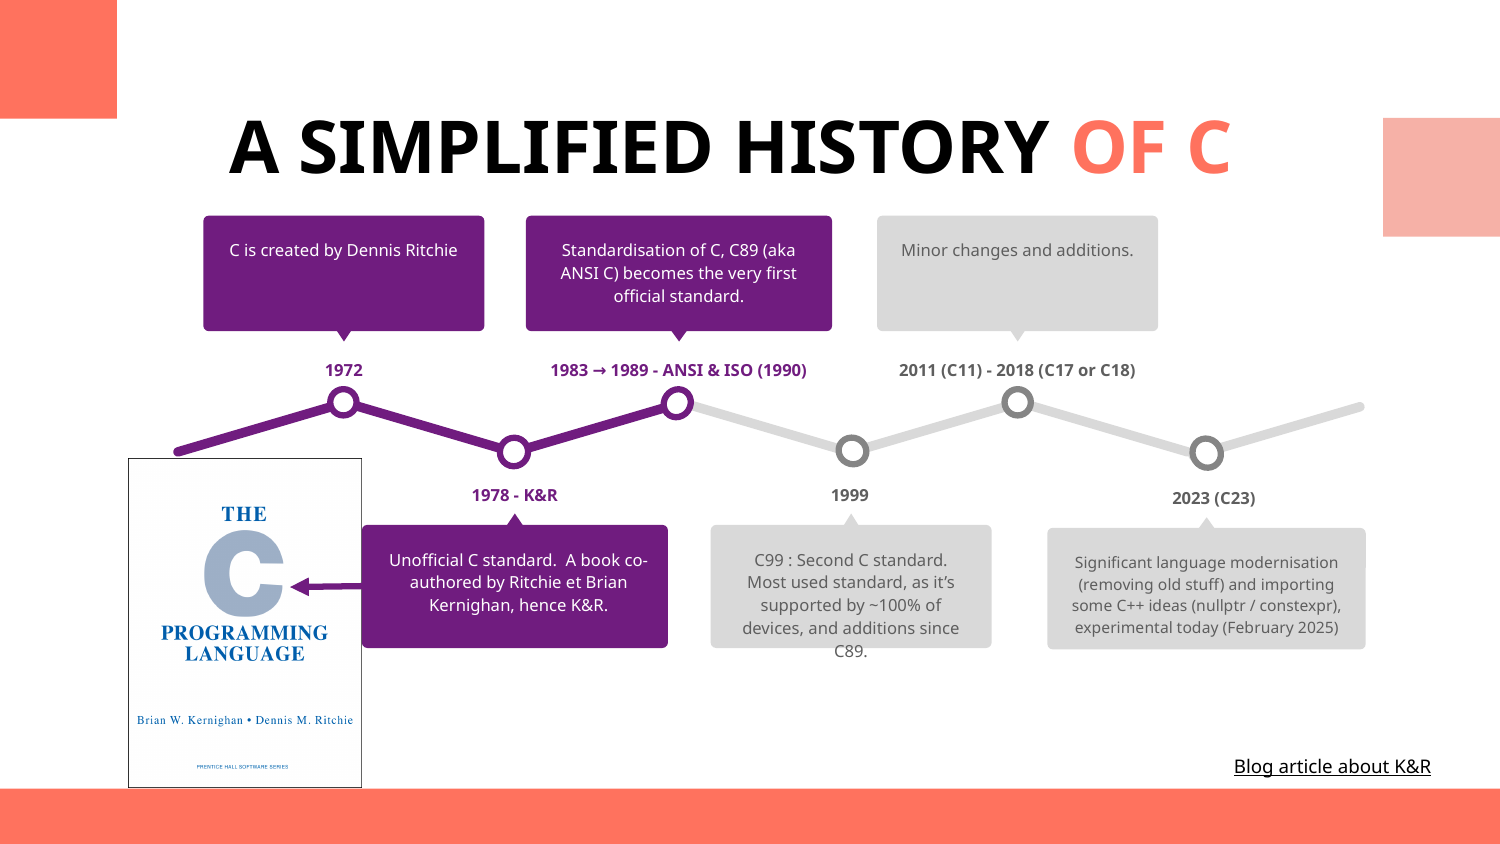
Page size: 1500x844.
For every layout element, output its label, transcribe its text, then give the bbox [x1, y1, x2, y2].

text_box 1972 [286, 341, 401, 387]
text_box [173, 389, 1365, 468]
text_box [877, 215, 1159, 342]
text_box Significant language modernisation (removing old stuff) and importing some C++ ideas (nullptr / constexpr), experimental today (February 2025) [1055, 535, 1358, 644]
text_box 1999 [792, 466, 907, 515]
text_box [525, 215, 833, 342]
text_box C is created by Dennis Ritchie [210, 221, 478, 325]
text_box 1978 - K&R [452, 466, 578, 515]
text_box [361, 513, 668, 582]
text_box Standardisation of C, C89 (aka ANSI C) becomes the very first official standard. [533, 221, 825, 325]
title A SIMPLIFIED HISTORY OF C [128, 107, 1335, 181]
text_box Unofficial C standard. A book co-authored by Ritchie et Brian Kernighan, hence K&R. [369, 531, 668, 641]
text_box 2023 (C23) [1081, 469, 1347, 518]
text_box Blog article about K&R [1219, 739, 1500, 788]
text_box 2011 (C11) - 2018 (C17 or C18) [877, 341, 1159, 387]
text_box C99 : Second C standard. Most used standard, as it’s supported by ~100% of devices, and additions since C89. [717, 531, 985, 641]
text_box [1047, 517, 1366, 650]
text_box Minor changes and additions. [884, 221, 1151, 325]
text_box [361, 590, 668, 649]
text_box [710, 513, 992, 649]
text_box 1983 → 1989 - ANSI & ISO (1990) [533, 341, 825, 387]
picture [128, 458, 362, 788]
text_box [203, 215, 485, 342]
